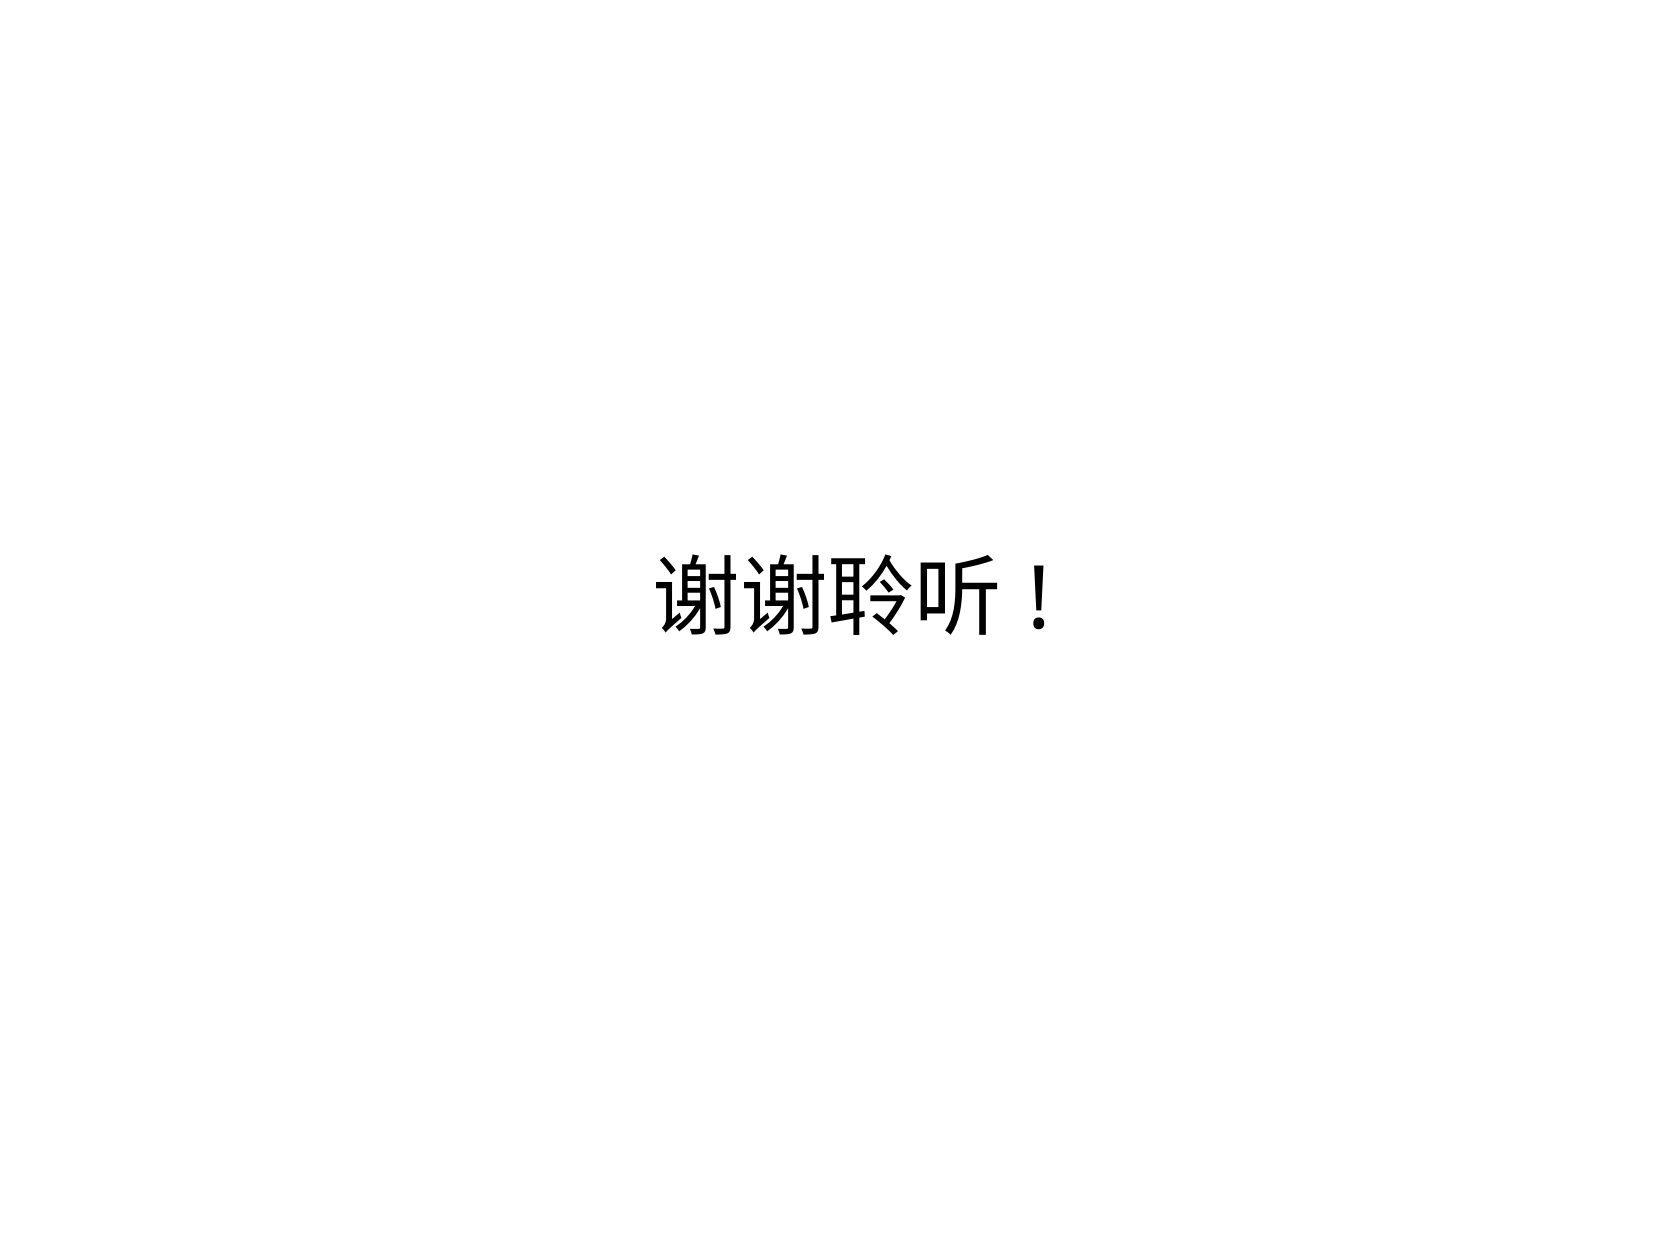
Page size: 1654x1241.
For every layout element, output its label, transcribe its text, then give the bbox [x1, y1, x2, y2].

text_box 谢谢聆听! [637, 519, 1076, 661]
